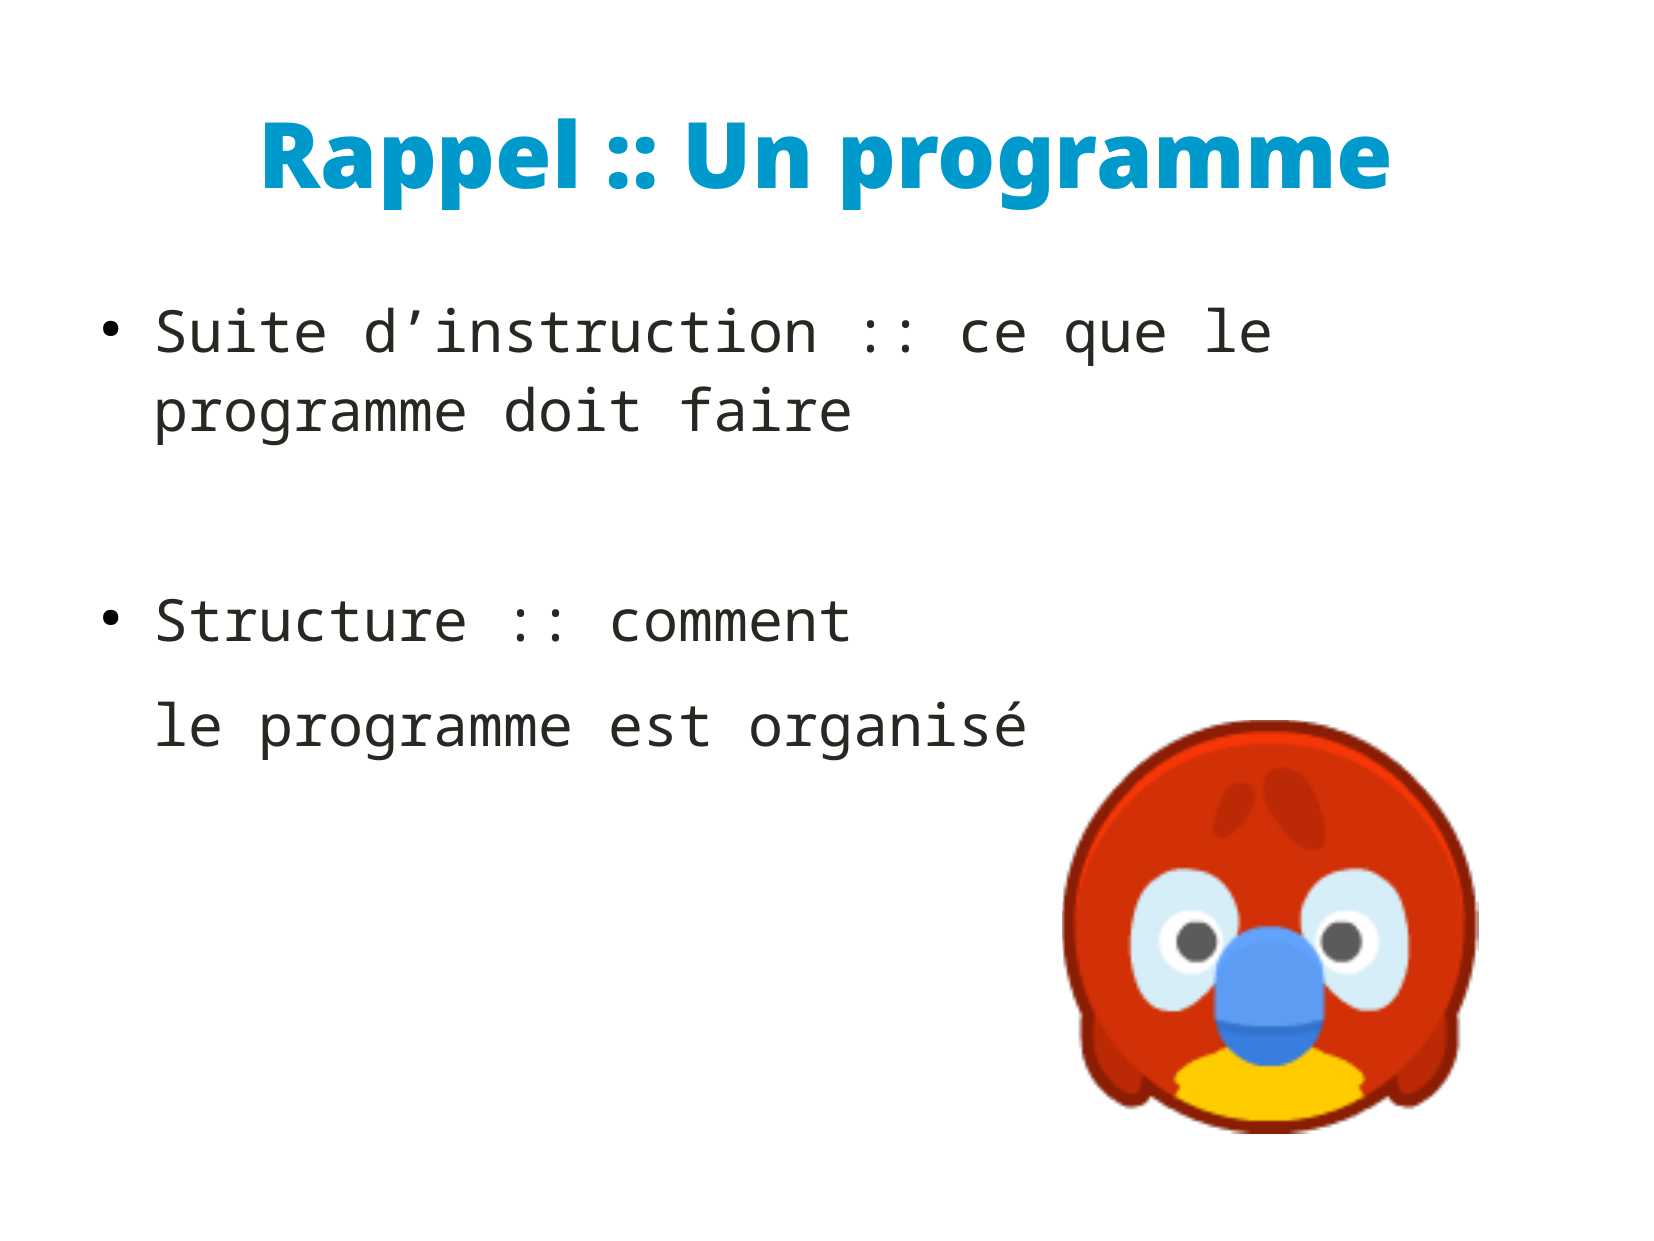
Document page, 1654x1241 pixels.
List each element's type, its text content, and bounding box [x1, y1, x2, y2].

list Suite d’instruction :: ce que le programme doit faire Structure :: comment le programme est organisé [82, 290, 1571, 1010]
picture [1062, 720, 1479, 1134]
title Rappel :: Un programme [82, 49, 1571, 257]
